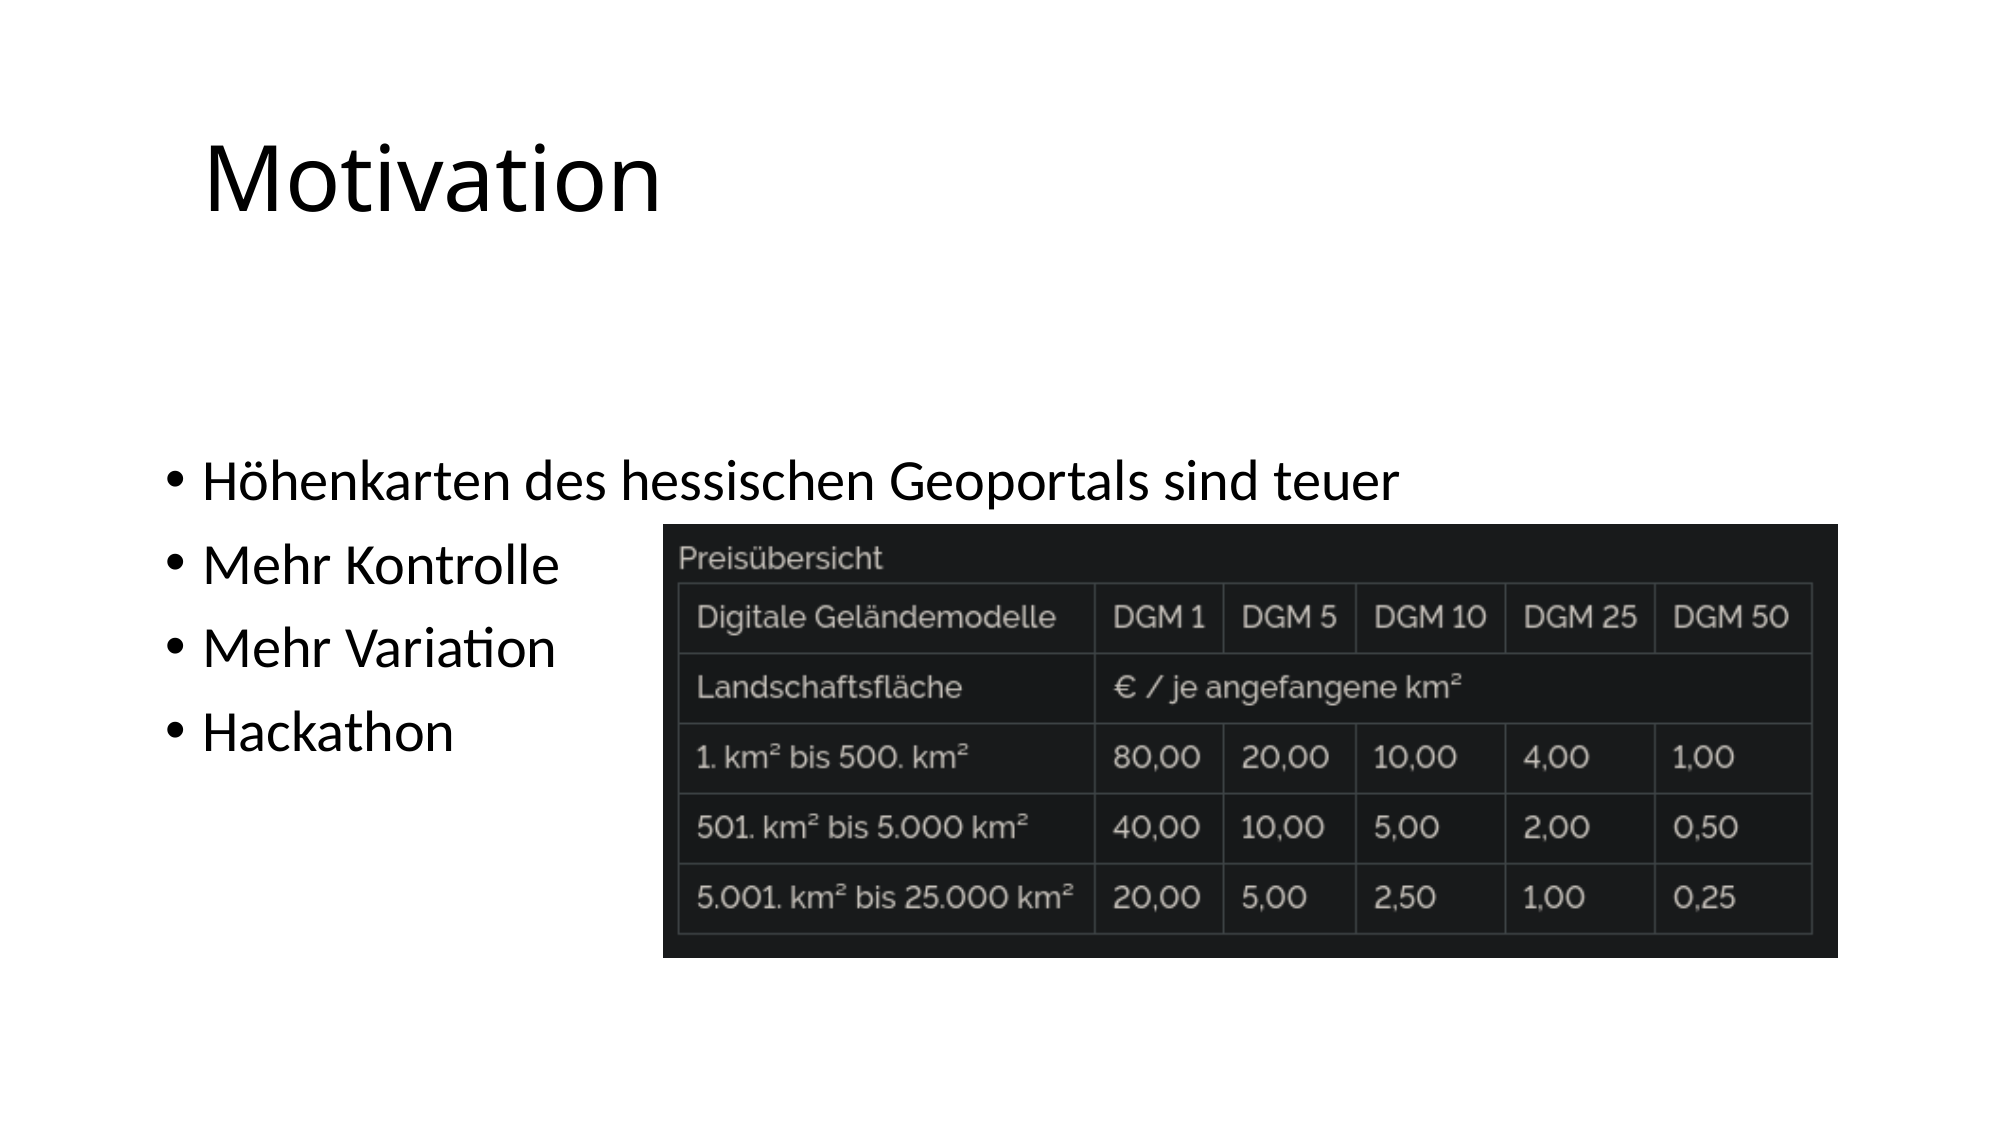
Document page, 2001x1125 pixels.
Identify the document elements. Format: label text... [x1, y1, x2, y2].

title Motivation [187, 99, 1813, 264]
picture [663, 524, 1838, 958]
list Höhenkarten des hessischen Geoportals sind teuer Mehr Kontrolle Mehr Variation Hackathon [150, 351, 1775, 1013]
